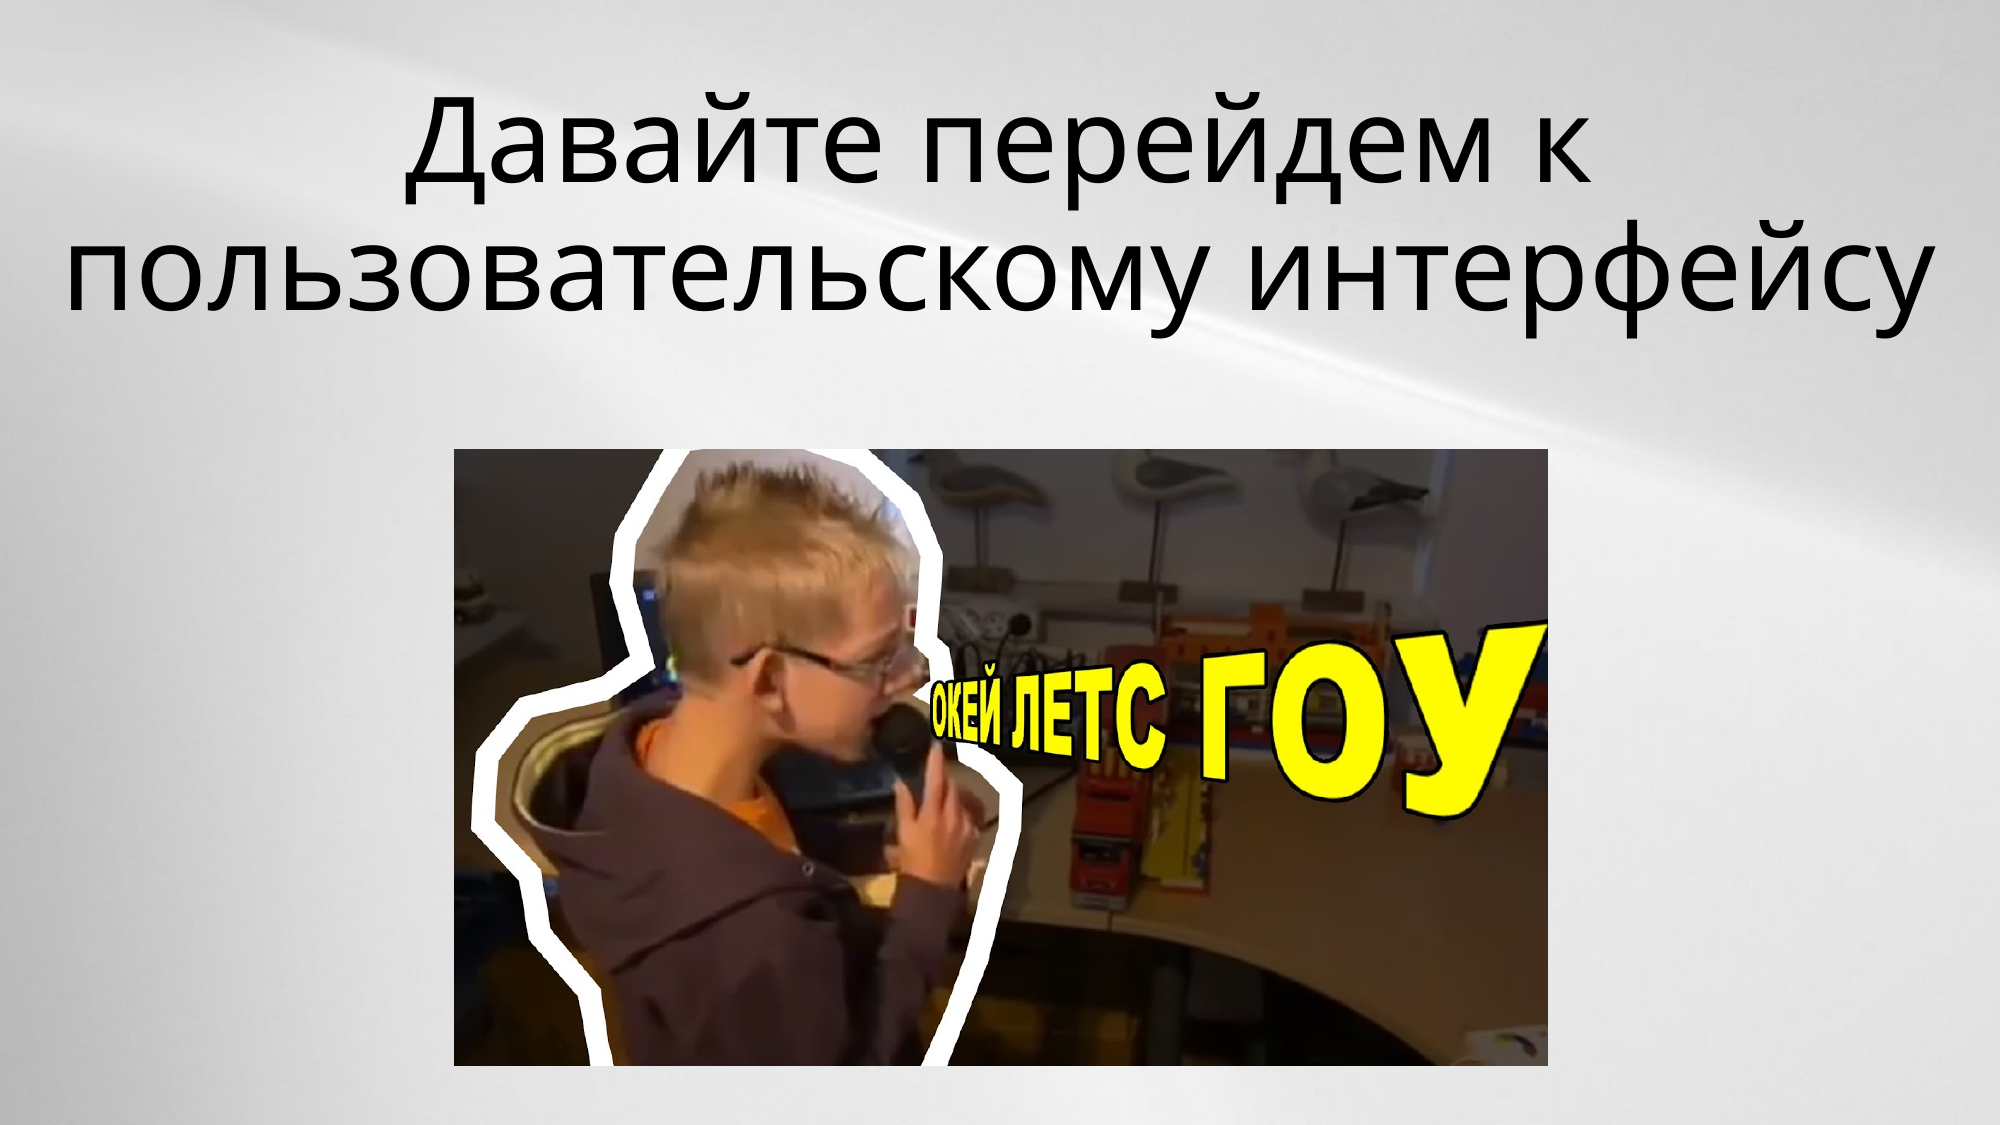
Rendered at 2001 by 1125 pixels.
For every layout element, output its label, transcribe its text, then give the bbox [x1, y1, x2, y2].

picture [0, 0, 2000, 1125]
title Давайте перейдем к пользовательскому интерфейсу [37, 55, 1961, 344]
